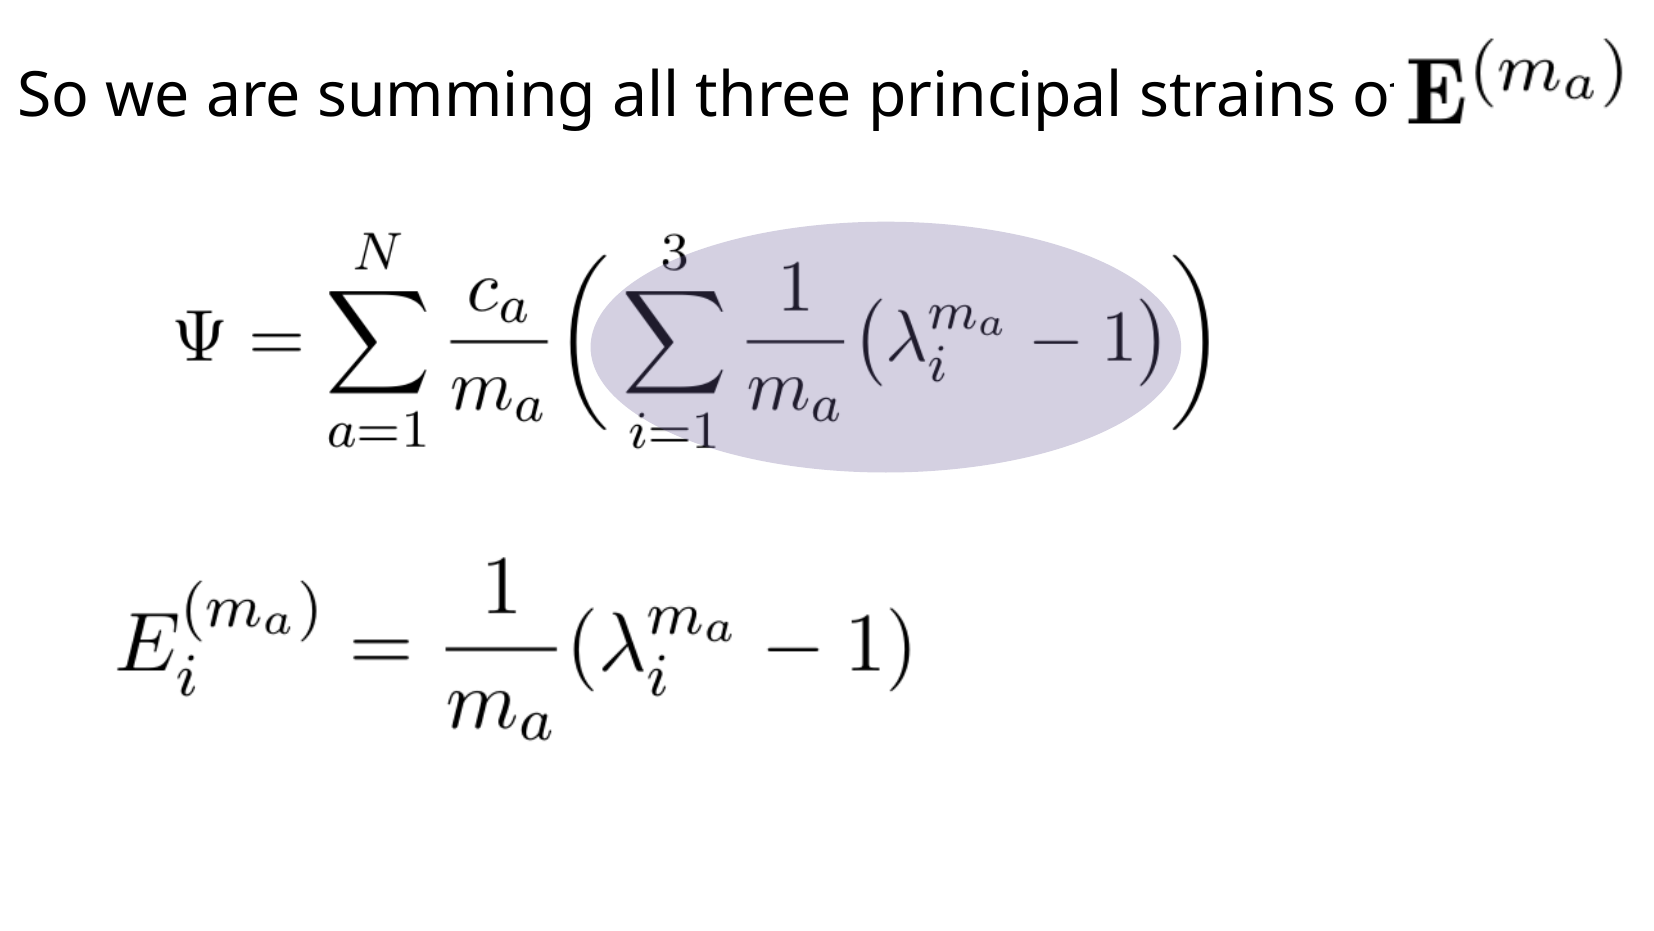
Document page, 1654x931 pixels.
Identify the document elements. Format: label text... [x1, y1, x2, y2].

picture [88, 531, 959, 778]
text_box [590, 221, 1182, 473]
picture [1394, 14, 1654, 162]
picture [147, 213, 1241, 502]
title So we are summing all three principal strains of [0, 14, 1477, 170]
